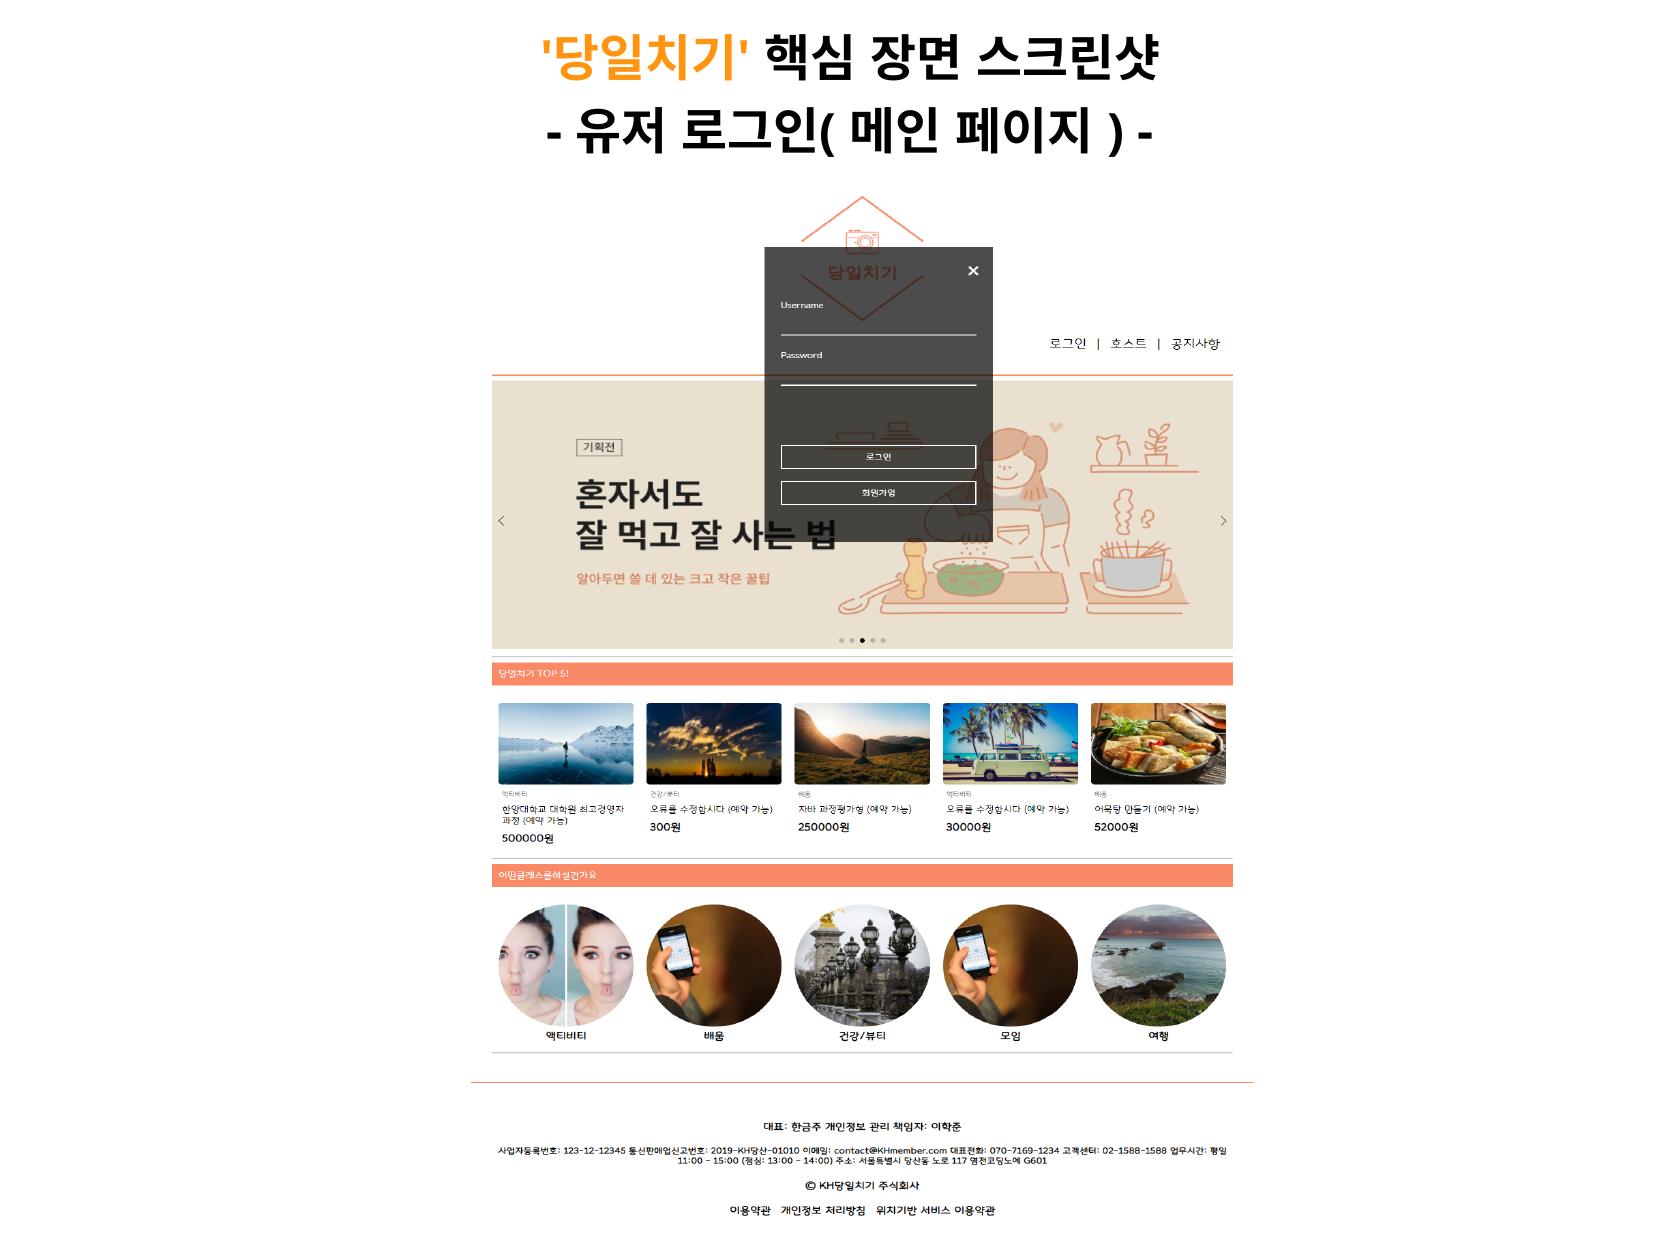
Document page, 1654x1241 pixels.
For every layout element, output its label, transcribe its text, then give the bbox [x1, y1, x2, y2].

title '당일치기' 핵심 장면 스크린샷 - 유저 로그인( 메인 페이지 ) - [106, 0, 1595, 196]
picture [236, 165, 1477, 1241]
